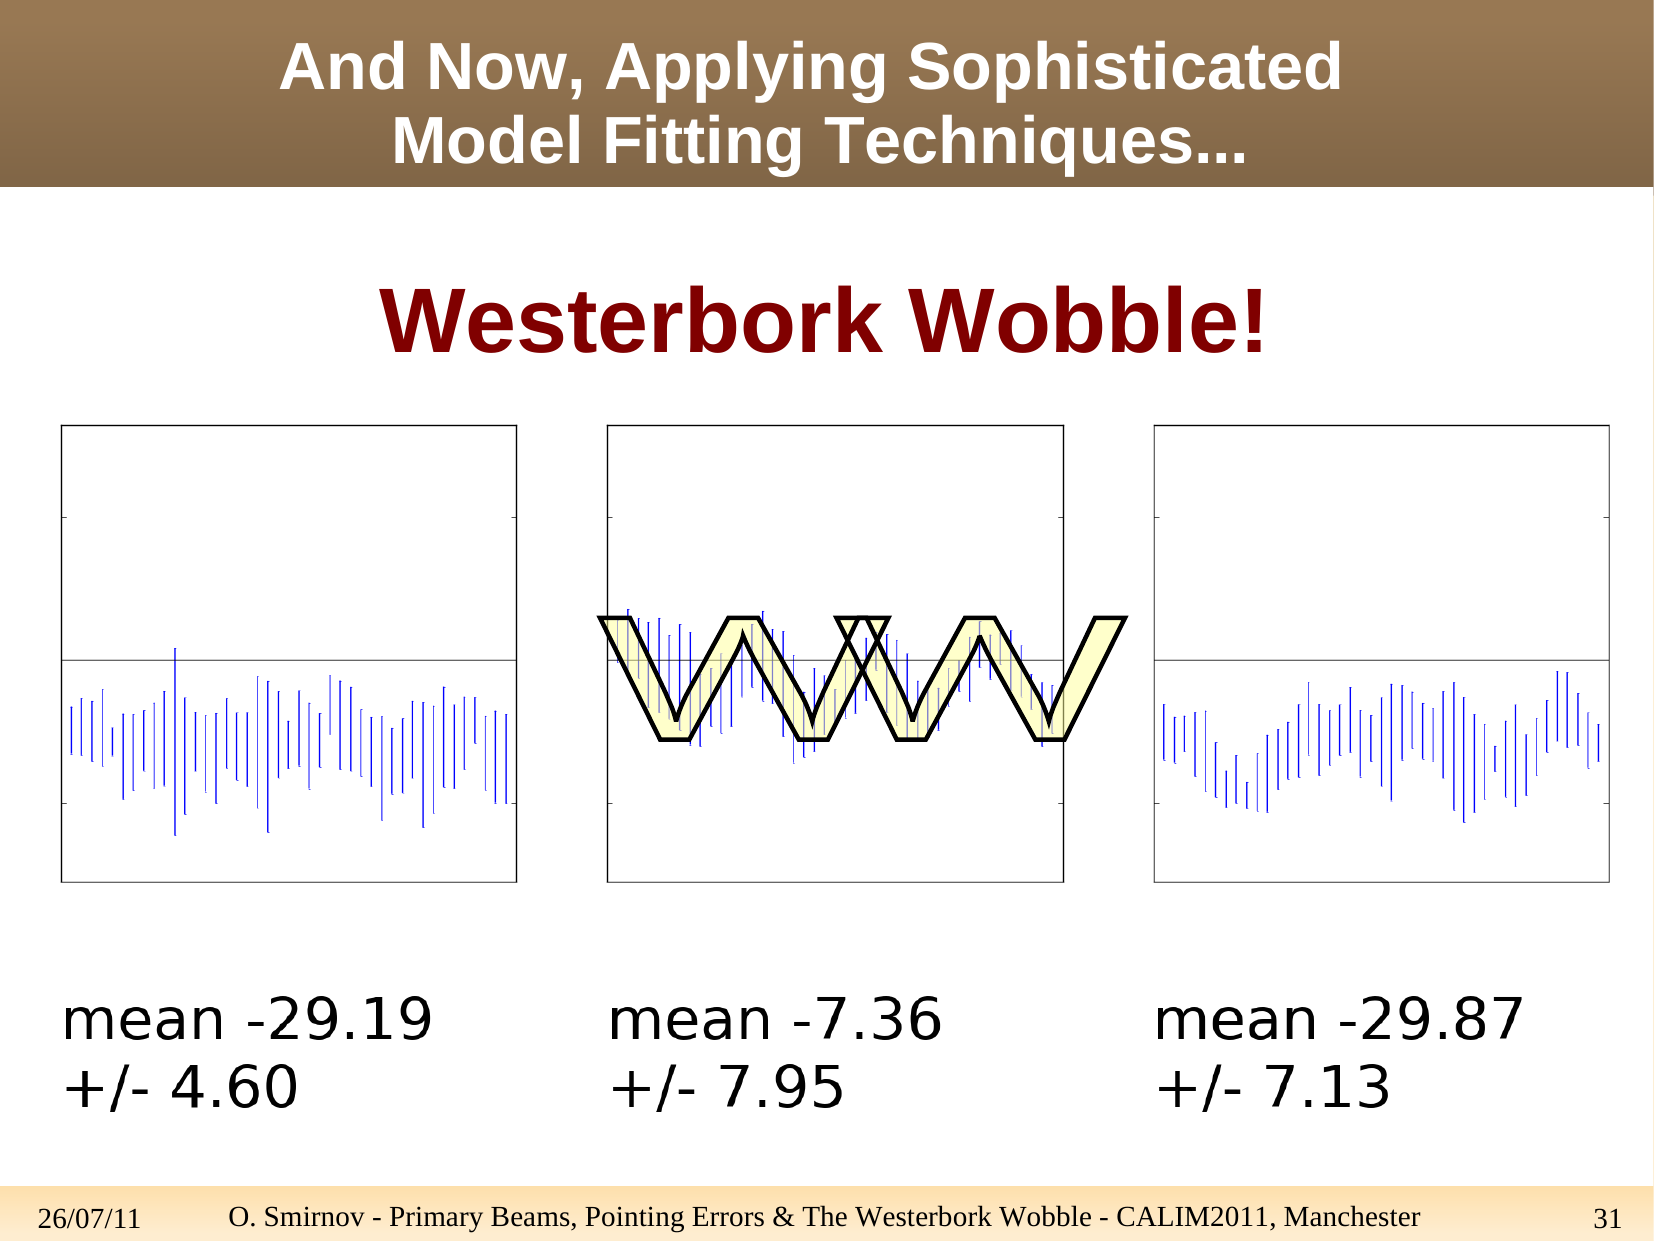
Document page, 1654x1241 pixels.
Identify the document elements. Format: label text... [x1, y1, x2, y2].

title And Now, Applying Sophisticated Model Fitting Techniques... [76, 7, 1565, 187]
text_box Westerbork Wobble! [262, 262, 1388, 385]
text_box WW [600, 617, 1126, 740]
picture [0, 0, 1654, 1241]
